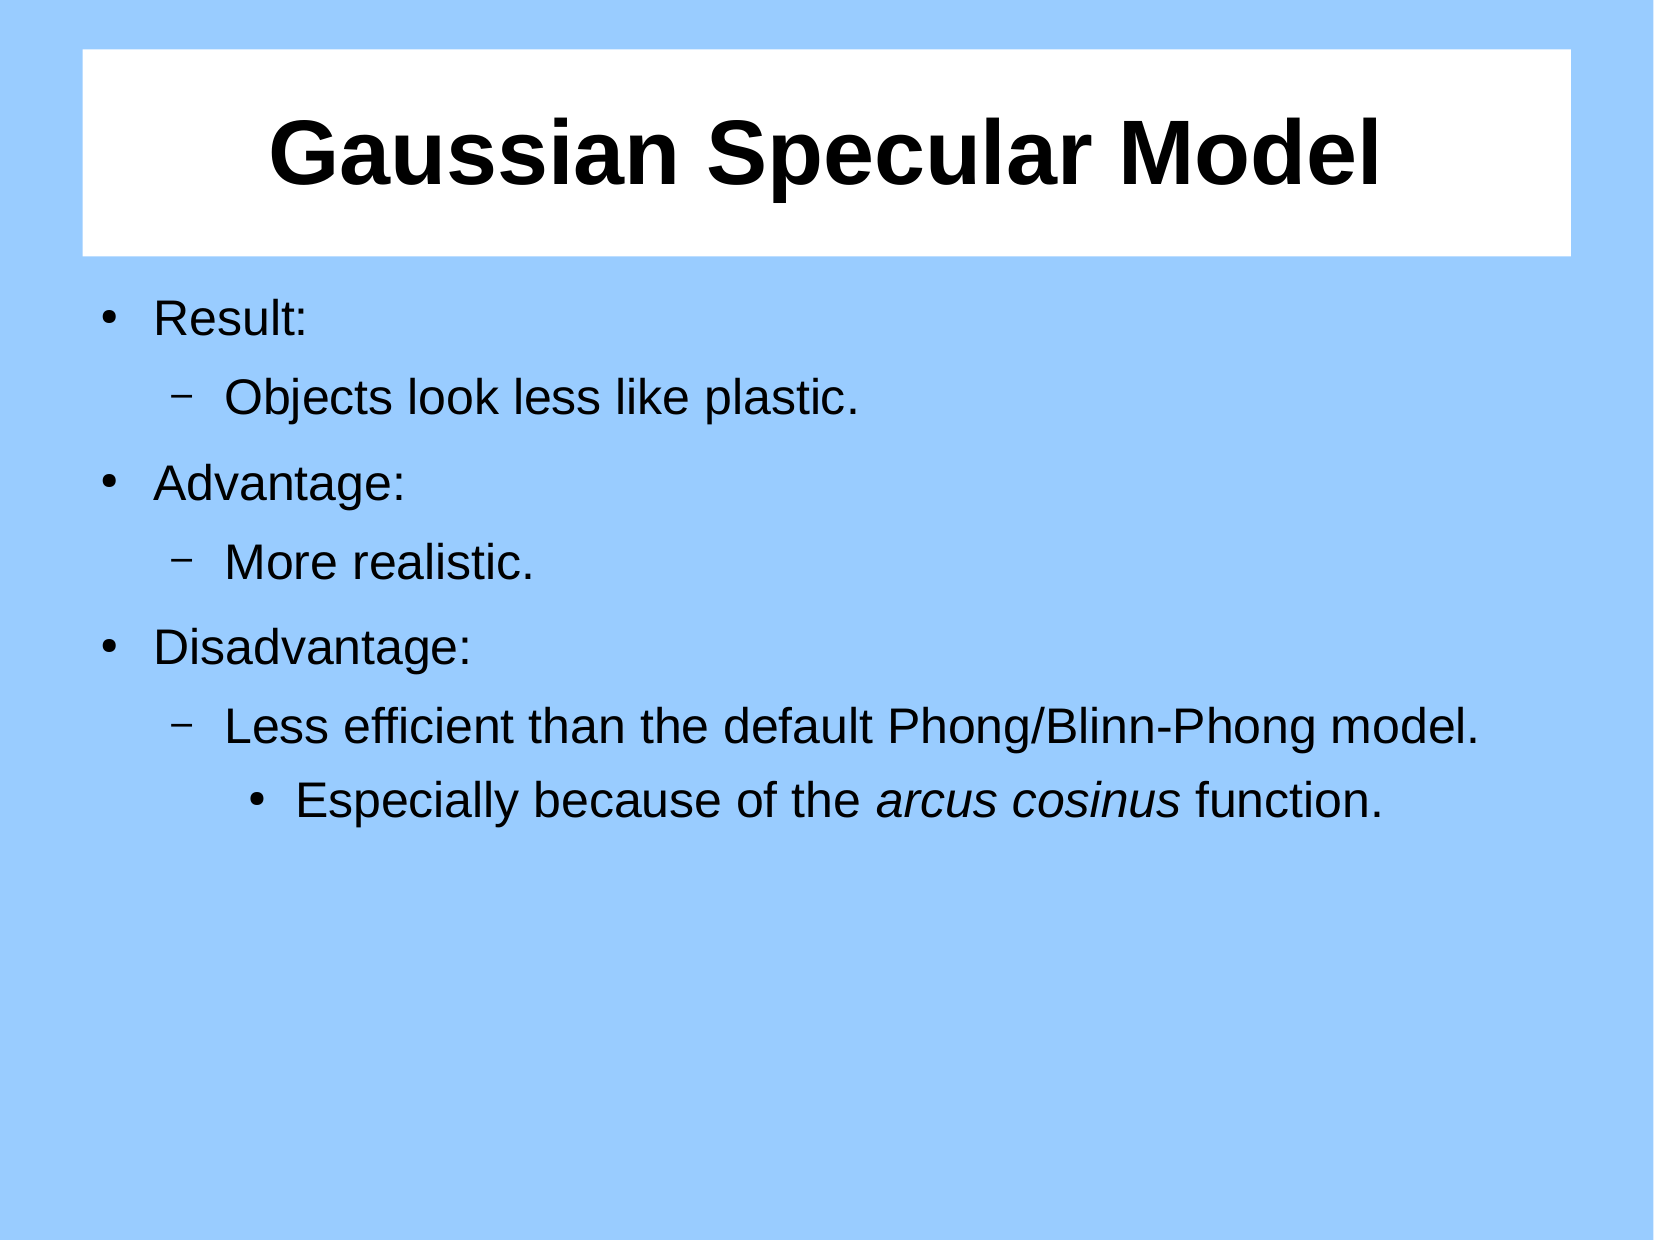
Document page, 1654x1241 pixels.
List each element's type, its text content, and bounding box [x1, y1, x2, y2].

list Result: Objects look less like plastic. Advantage: More realistic. Disadvantage: Less efficient than the default Phong/Blinn-Phong model. Especially because of the arcus cosinus function. [82, 290, 1571, 1170]
title Gaussian Specular Model [82, 49, 1571, 257]
